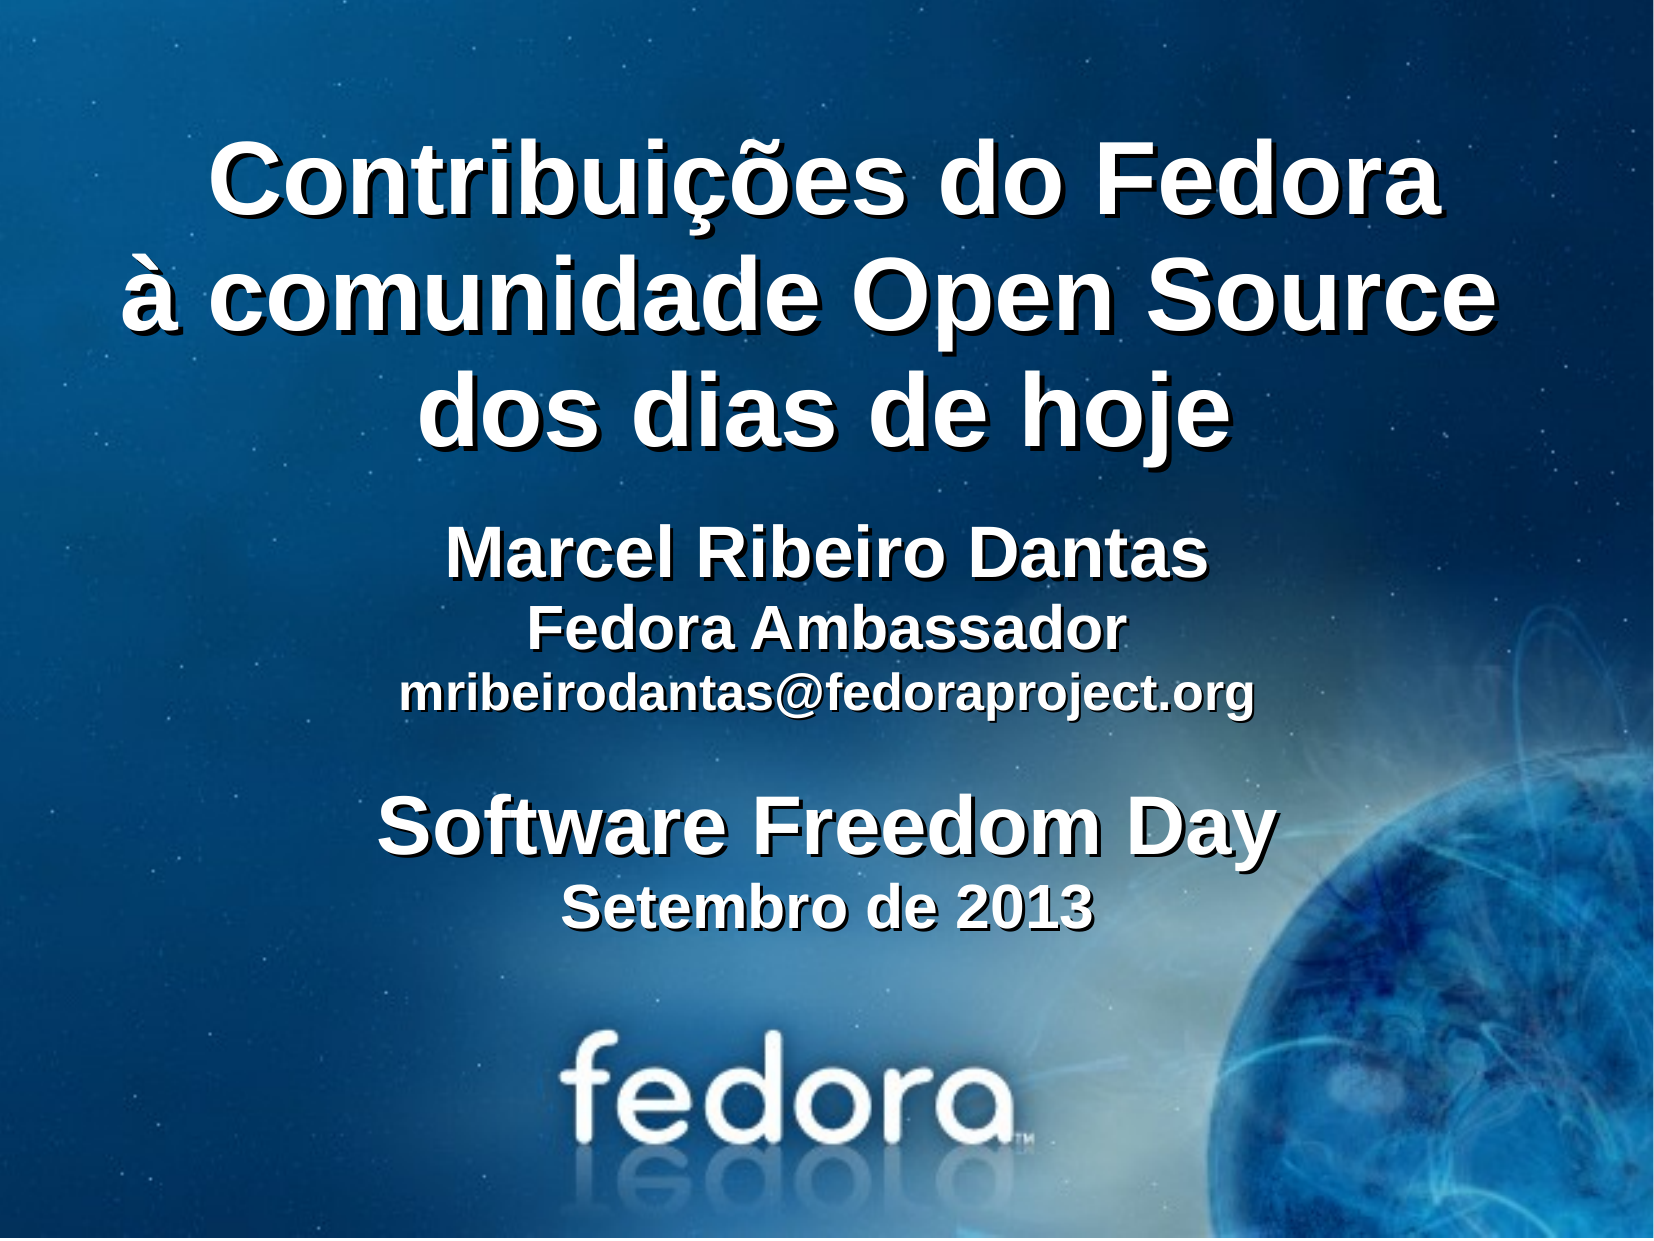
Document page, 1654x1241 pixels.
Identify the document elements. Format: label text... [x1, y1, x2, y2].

picture [0, 0, 1654, 1238]
text_box Contribuições do Fedora à comunidade Open Source dos dias de hoje [75, 112, 1576, 488]
